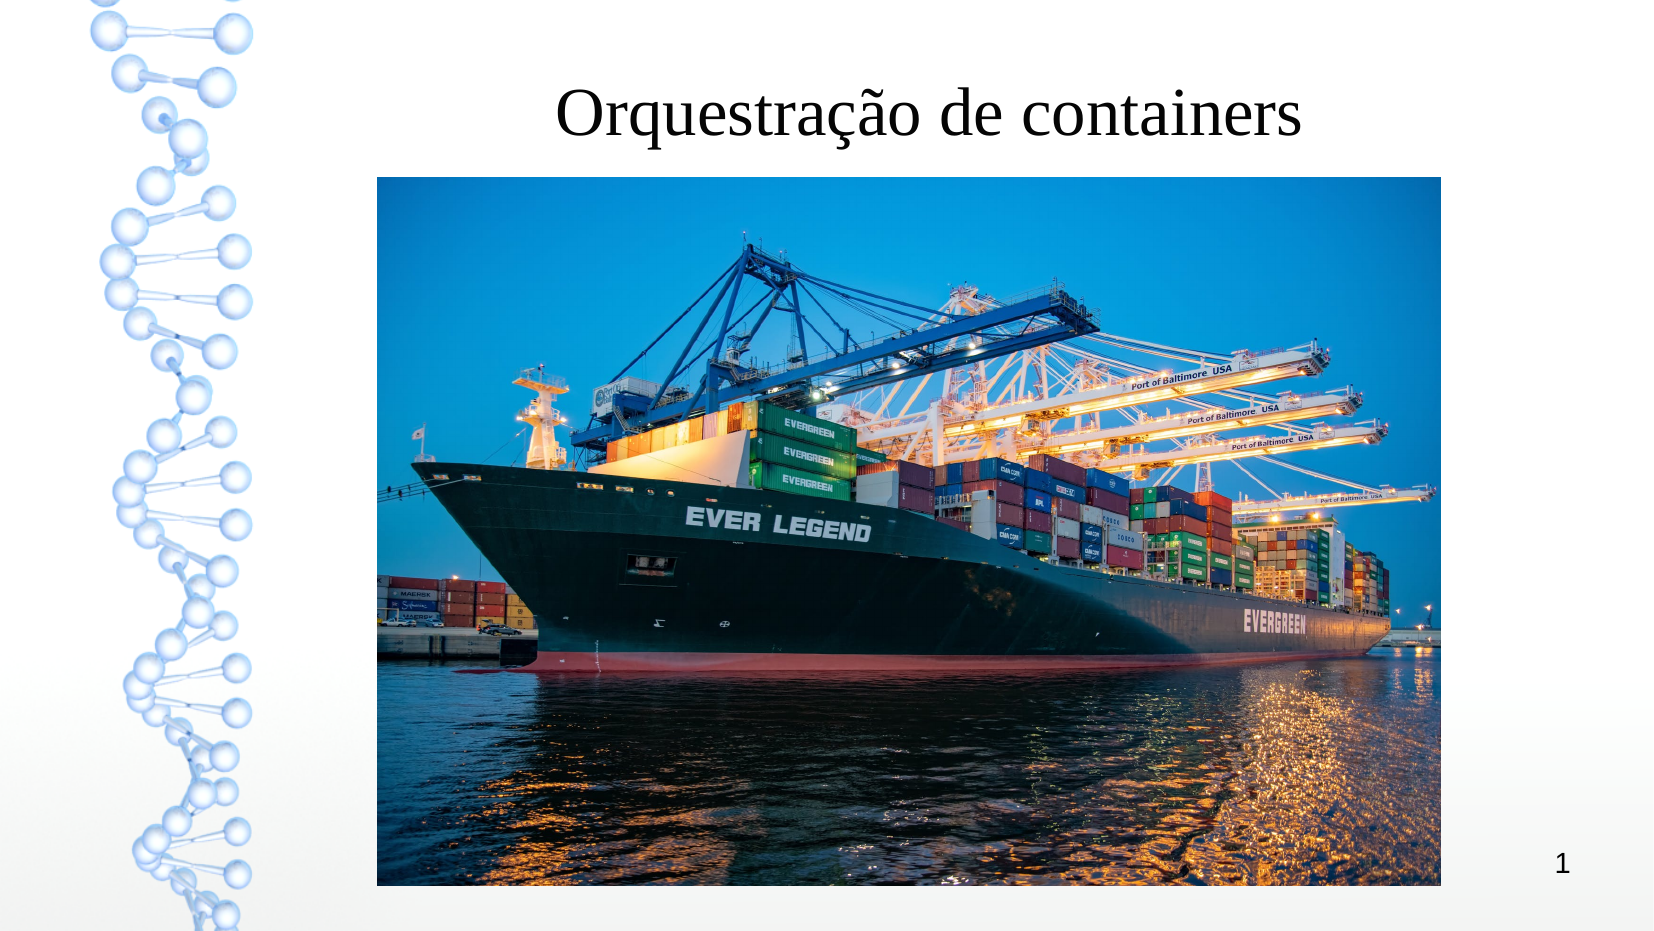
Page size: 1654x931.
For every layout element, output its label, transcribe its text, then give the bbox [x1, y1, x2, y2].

picture [0, 0, 1654, 931]
title Orquestração de containers [265, 35, 1595, 189]
